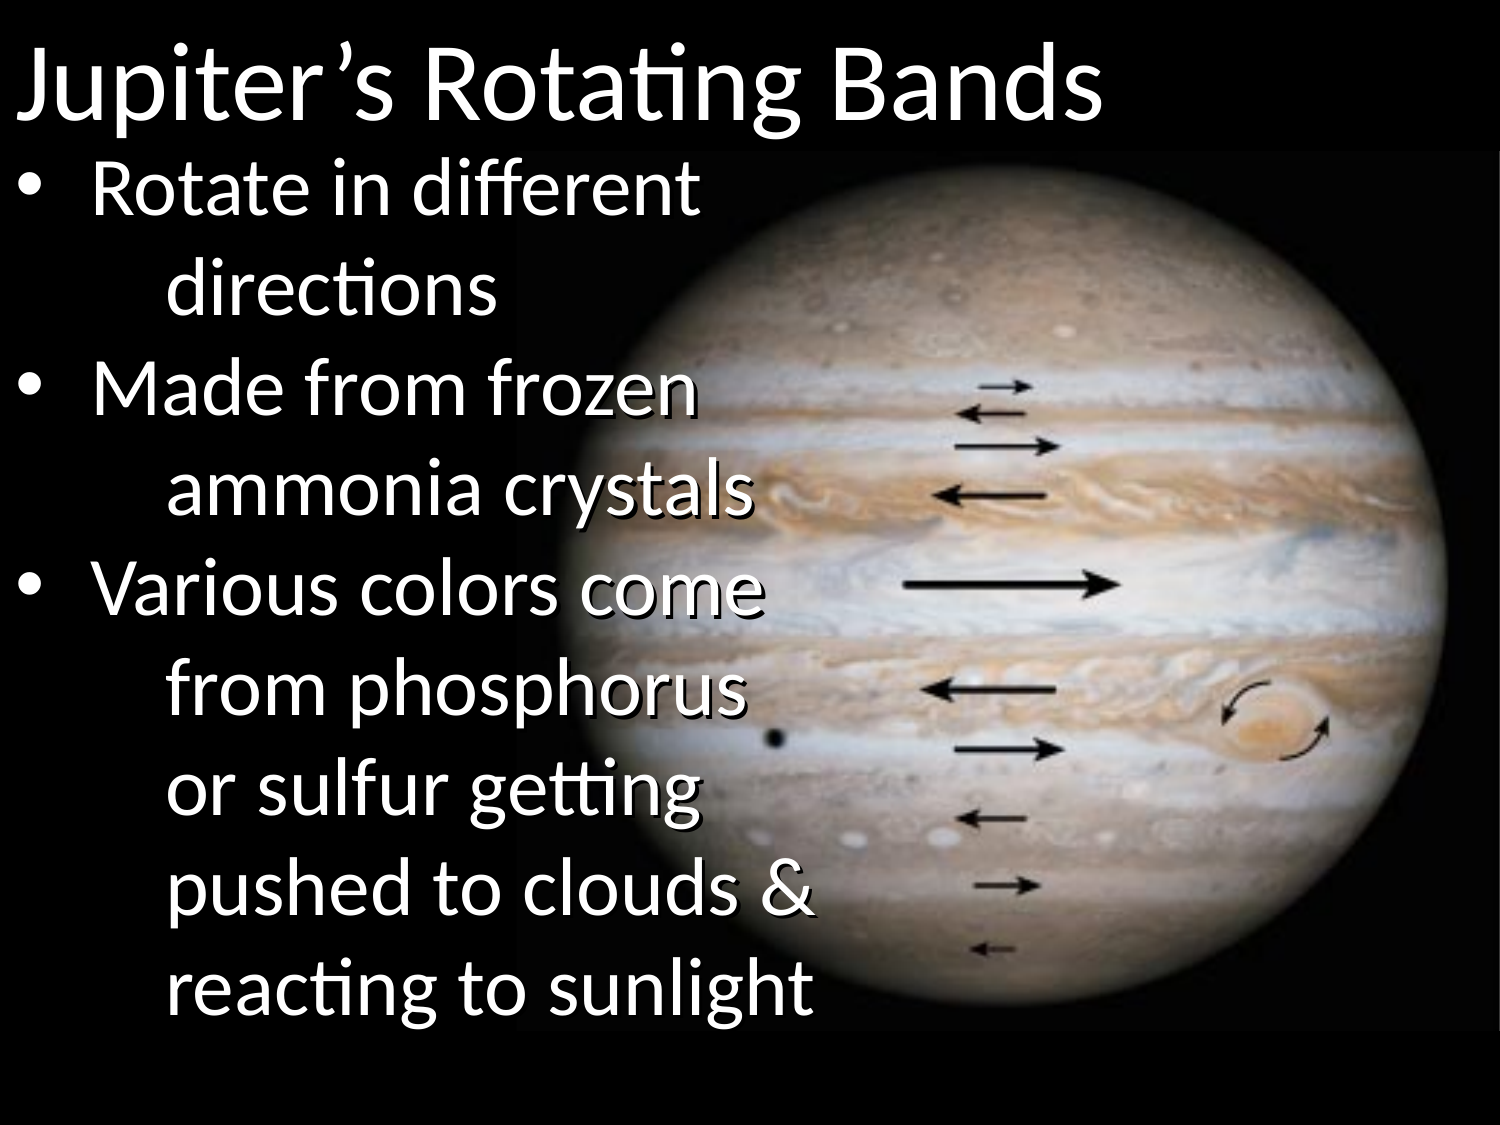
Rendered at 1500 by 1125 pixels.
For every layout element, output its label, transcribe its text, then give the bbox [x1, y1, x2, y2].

text_box Jupiter’s Rotating Bands [0, 0, 1300, 152]
picture [838, 151, 1500, 1031]
text_box Rotate in different directions Made from frozen ammonia crystals Various colors come from phosphorus or sulfur getting pushed to clouds & reacting to sunlight [0, 125, 838, 1049]
